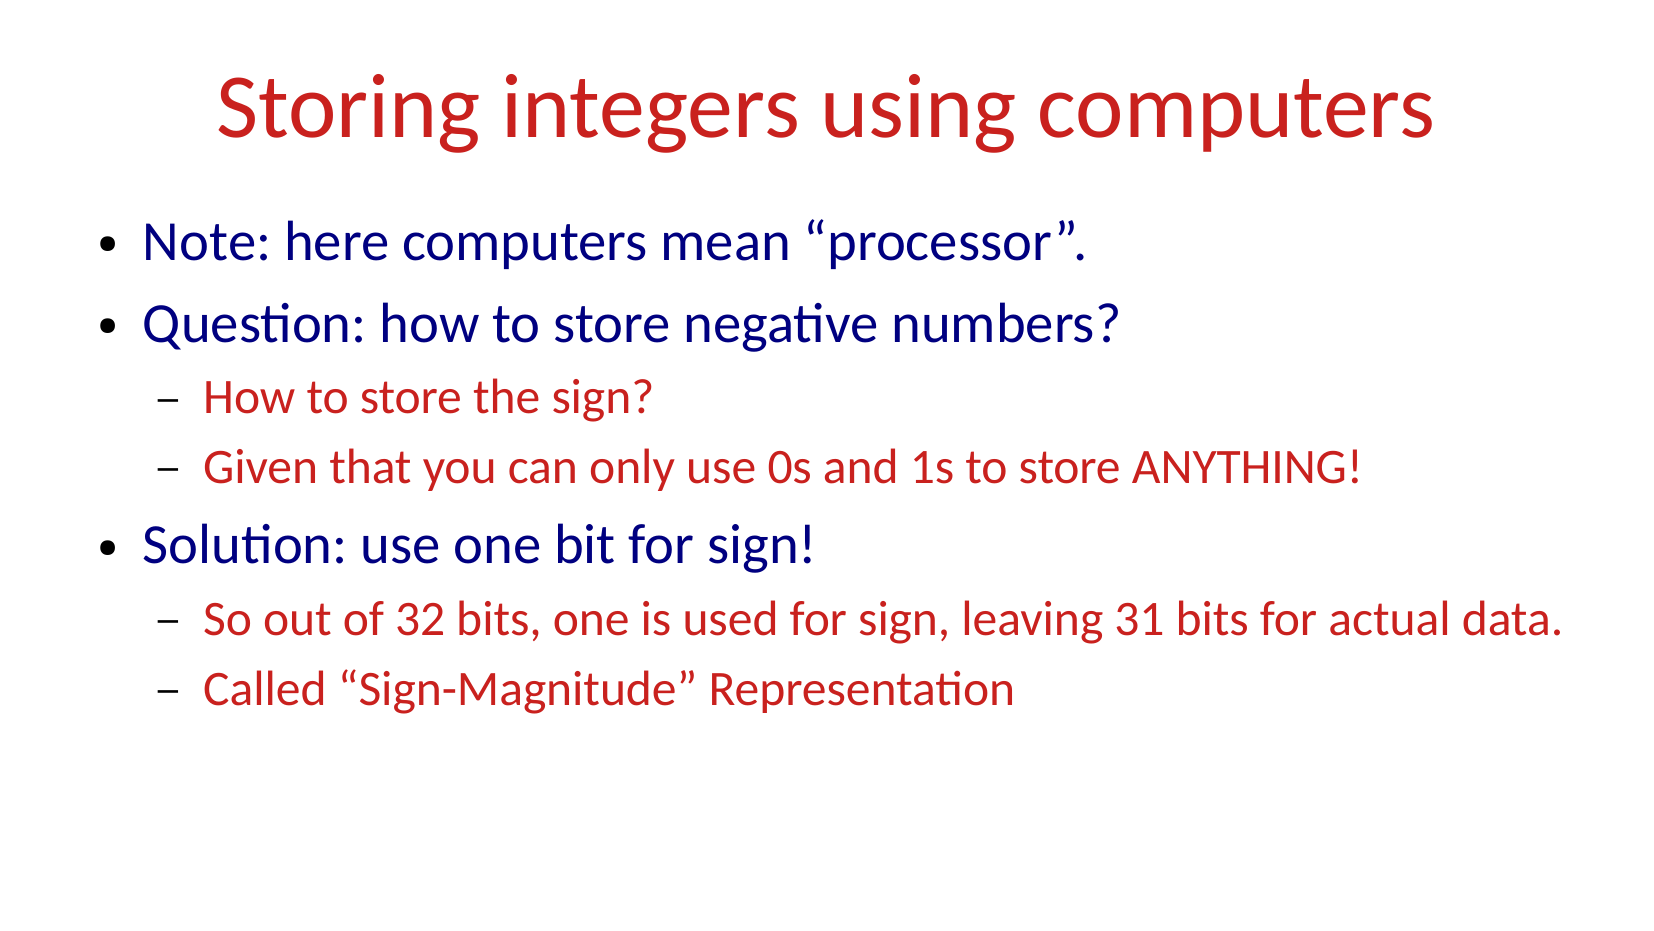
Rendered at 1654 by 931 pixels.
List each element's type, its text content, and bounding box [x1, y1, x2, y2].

list Note: here computers mean “processor”. Question: how to store negative numbers? How to store the sign? Given that you can only use 0s and 1s to store ANYTHING! Solution: use one bit for sign! So out of 32 bits, one is used for sign, leaving 31 bits for actual data. Called “Sign-Magnitude” Representation [82, 217, 1571, 758]
title Storing integers using computers [82, 37, 1571, 193]
